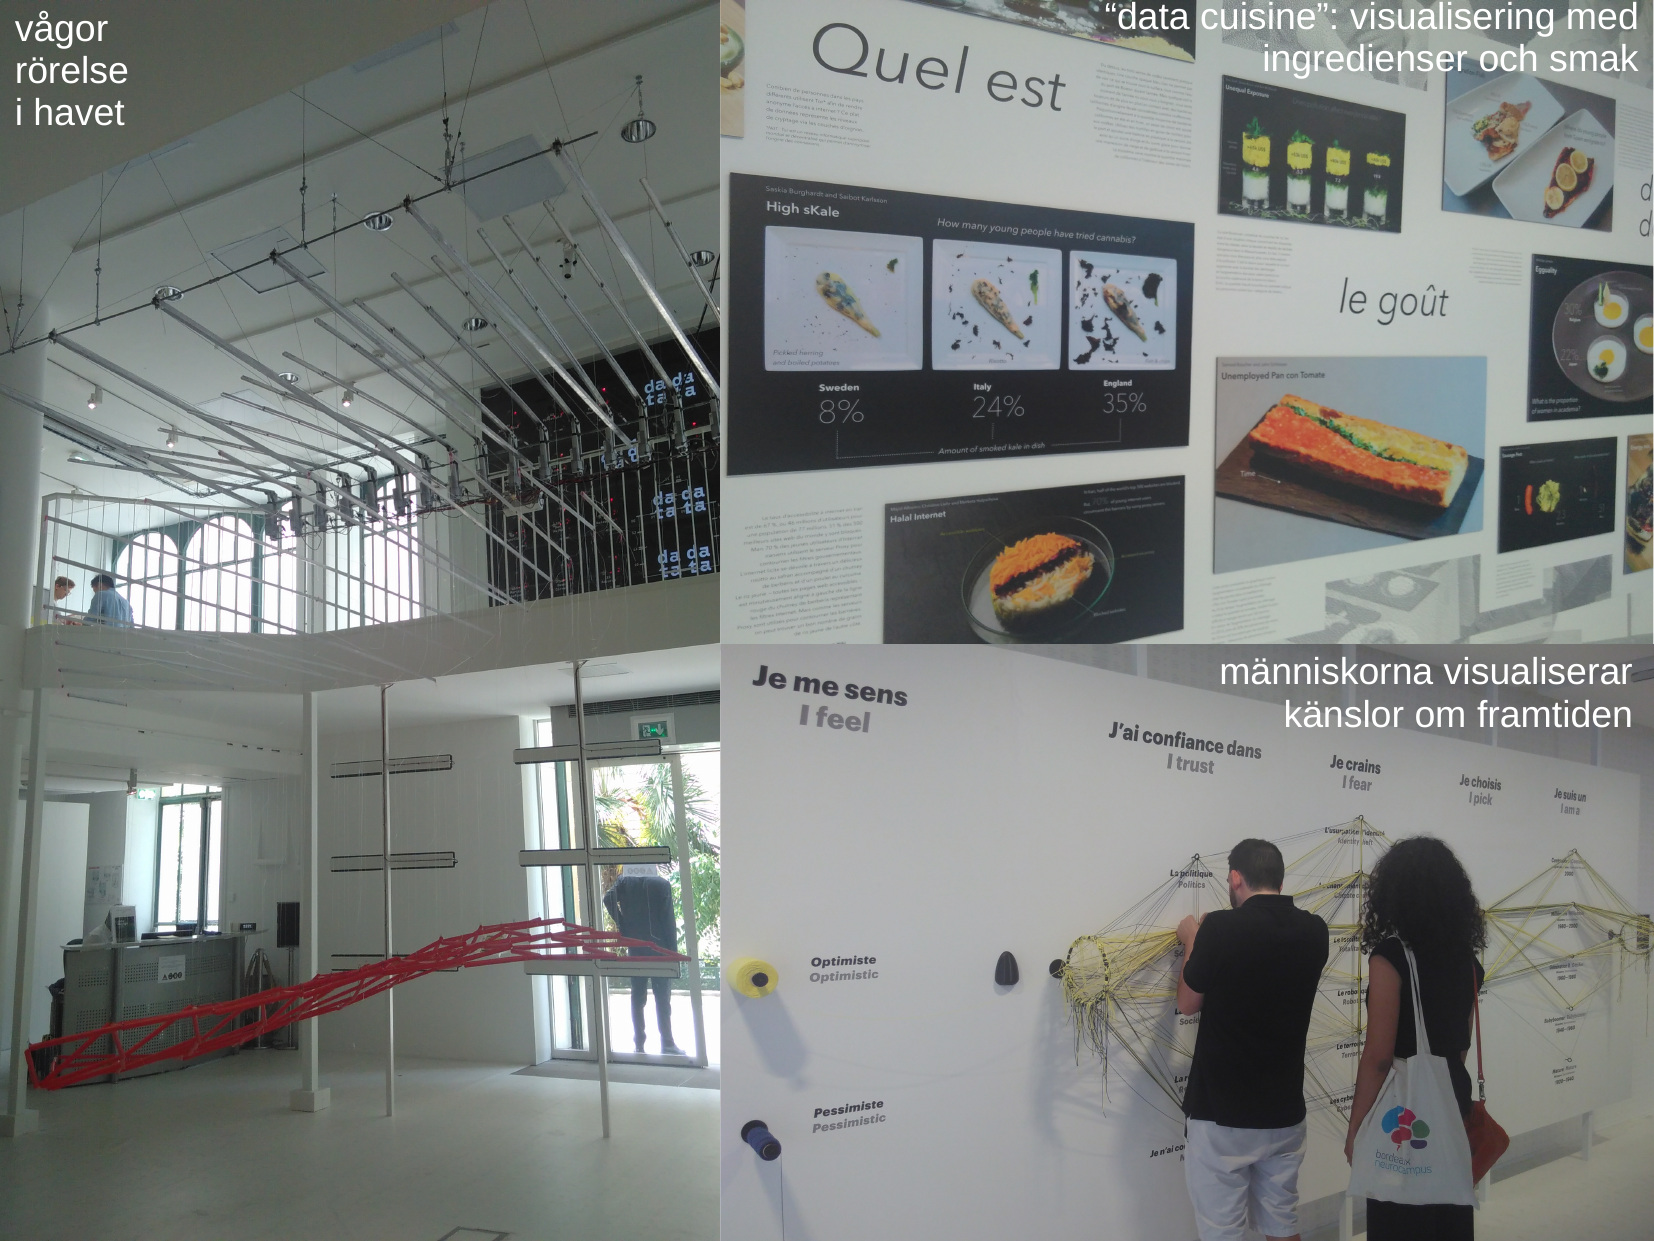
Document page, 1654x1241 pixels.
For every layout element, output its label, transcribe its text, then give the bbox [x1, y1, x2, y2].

text_box människorna visualiserar känslor om framtiden [1163, 643, 1648, 742]
text_box “data cuisine”: visualisering med ingredienser och smak [1086, 0, 1654, 87]
picture [0, 0, 1654, 1241]
text_box vågor rörelse i havet [0, 0, 225, 140]
